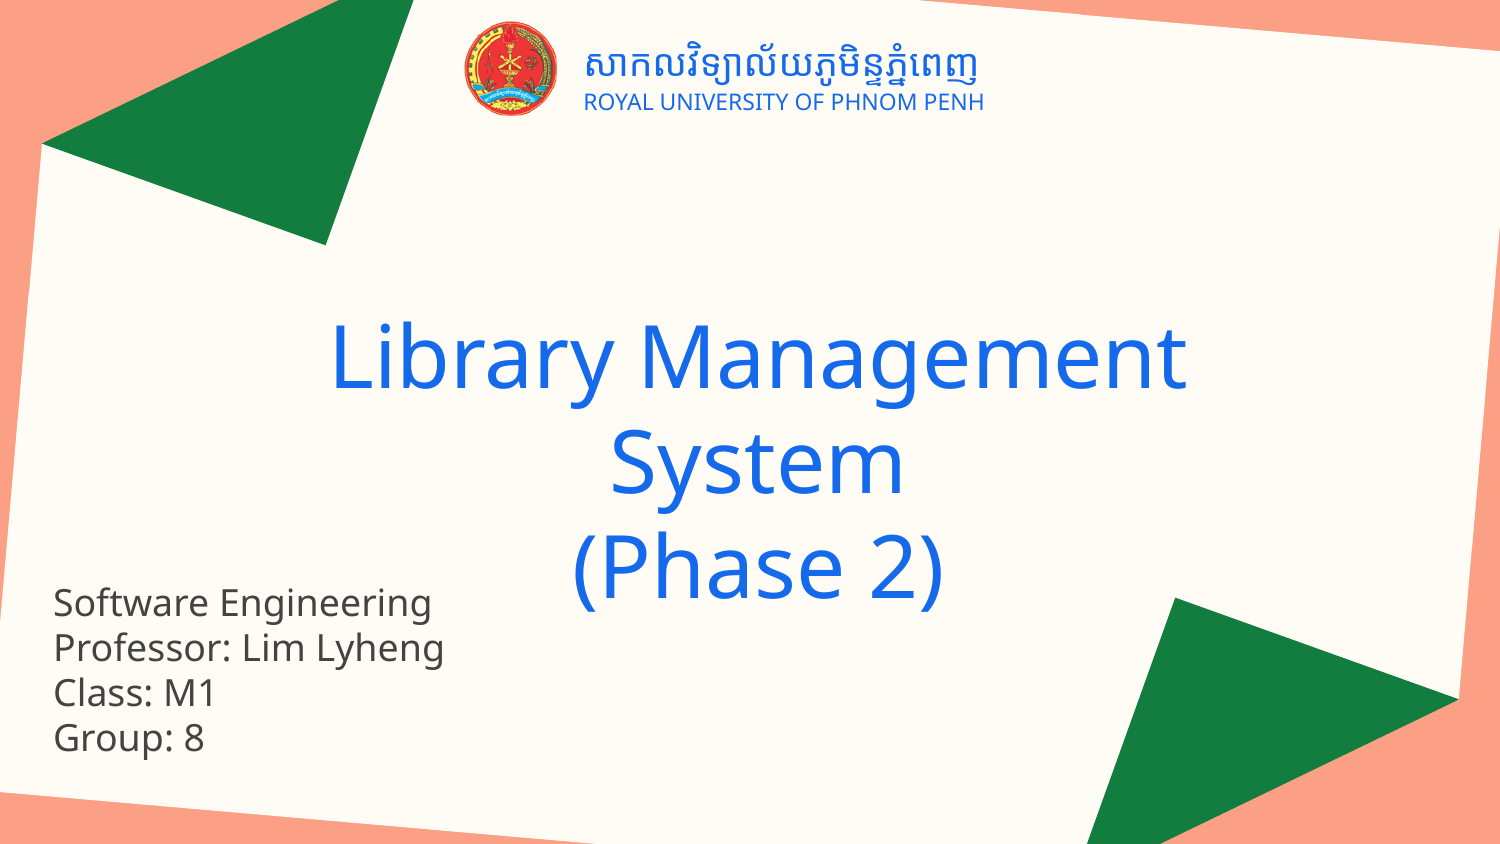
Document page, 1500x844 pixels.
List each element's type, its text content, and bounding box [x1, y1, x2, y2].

title Library Management System (Phase 2) [185, 285, 1332, 526]
picture [464, 21, 557, 116]
text_box សាកលវិទ្យាល័យភូមិន្ទភ្នំពេញ ROYAL UNIVERSITY OF PHNOM PENH [568, 16, 1251, 131]
subtitle Software Engineering Professor: Lim Lyheng Class: M1 Group: 8 [38, 564, 940, 844]
